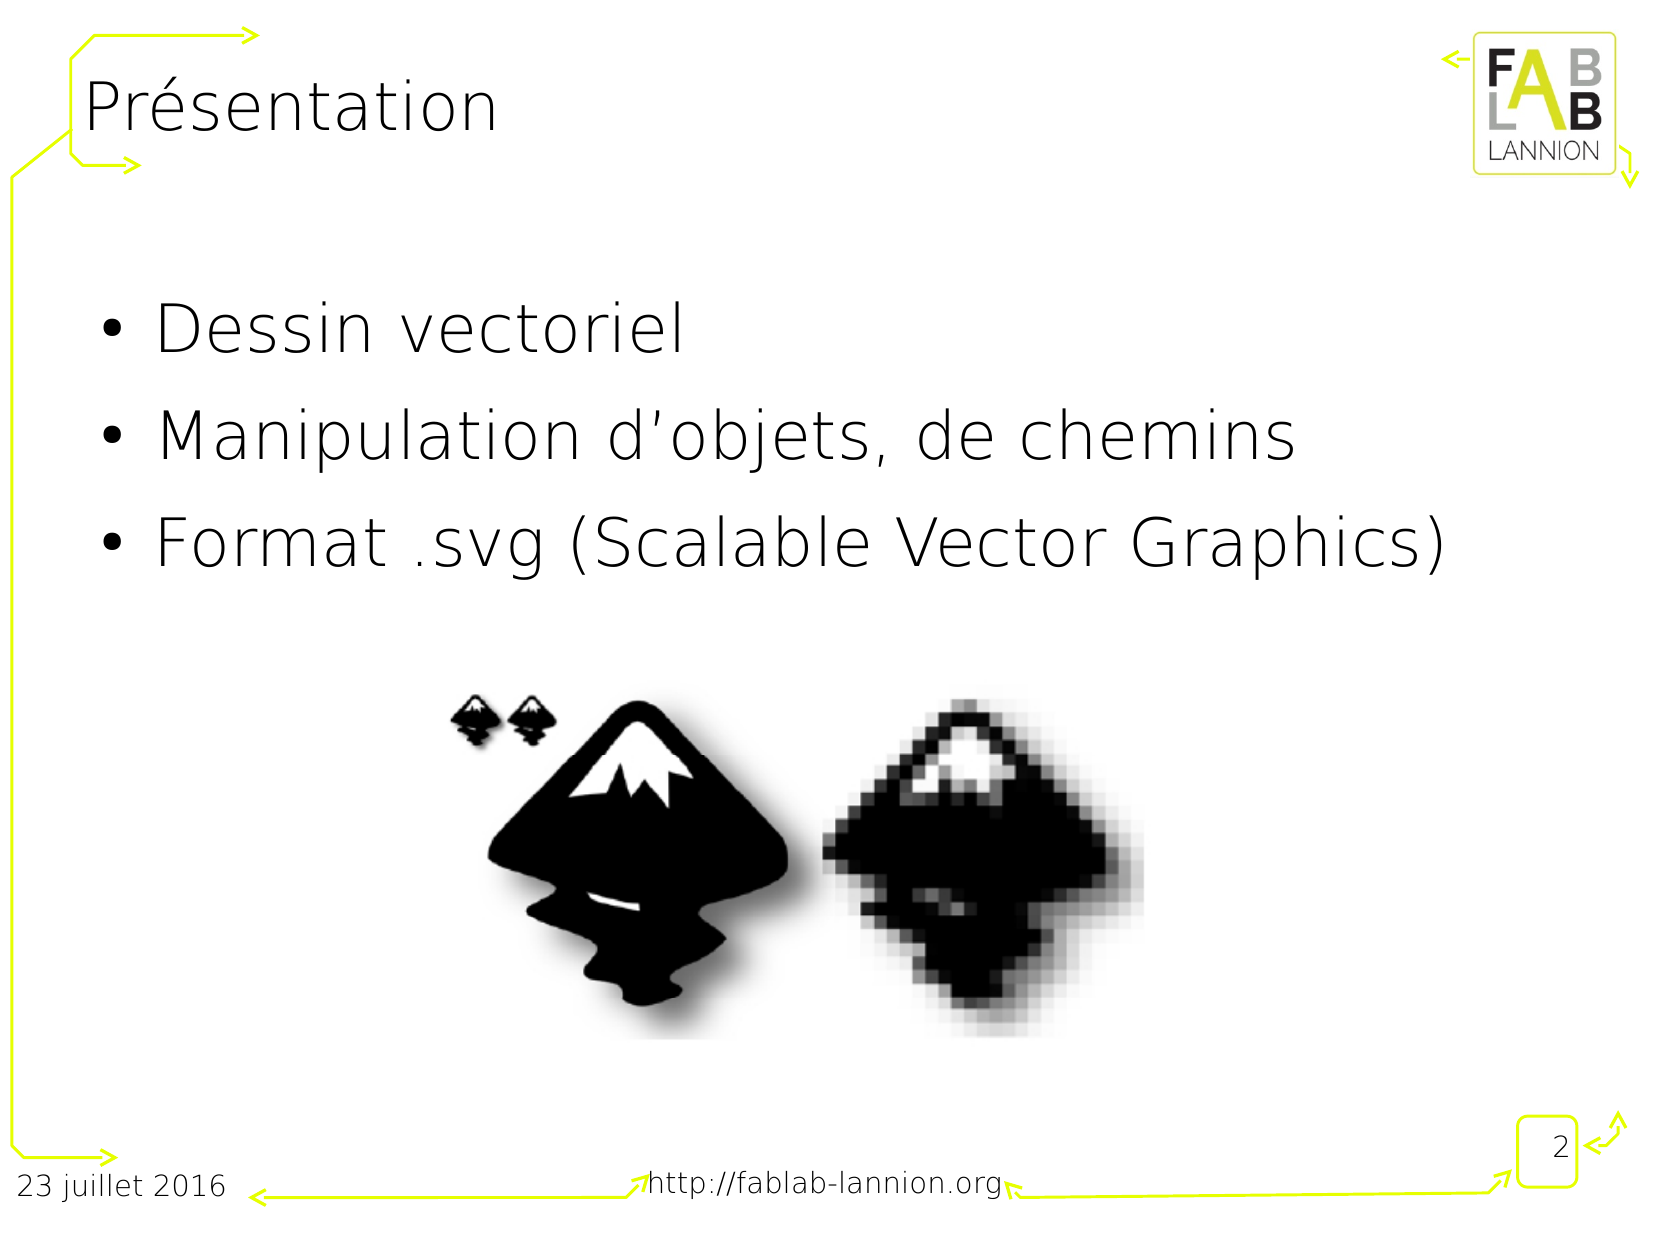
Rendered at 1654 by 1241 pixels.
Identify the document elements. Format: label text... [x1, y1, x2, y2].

title Présentation [82, 49, 1441, 166]
picture [1470, 29, 1619, 178]
list Dessin vectoriel Manipulation d’objets, de chemins Format .svg (Scalable Vector Graphics) [82, 290, 1571, 1010]
picture [437, 674, 1181, 1052]
